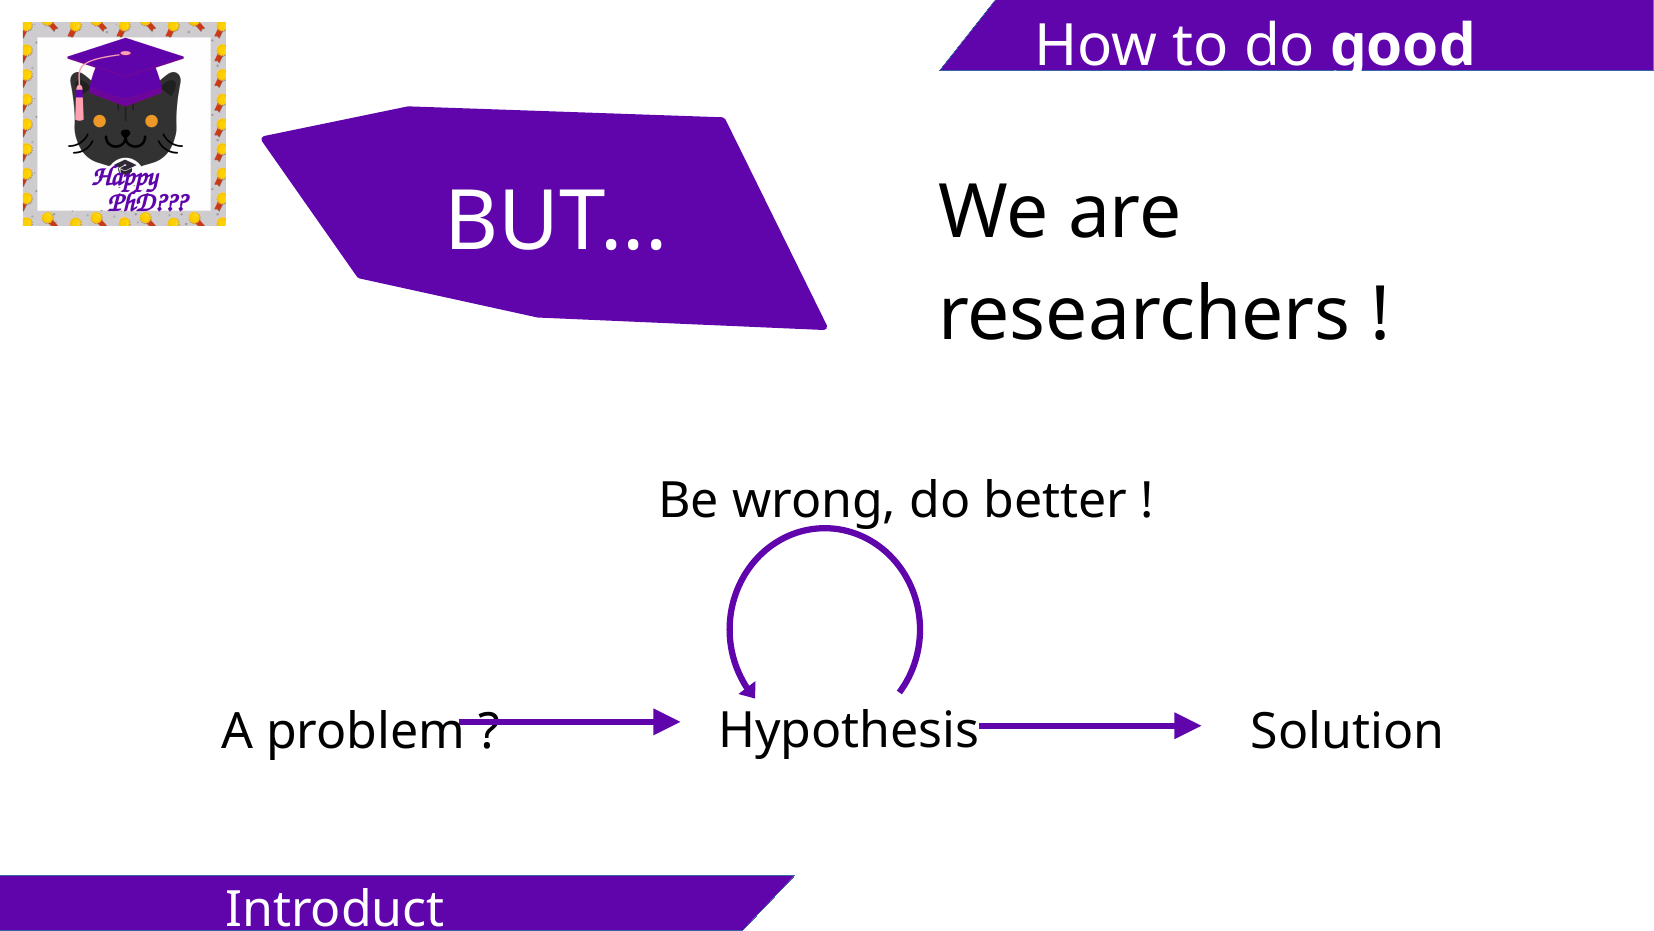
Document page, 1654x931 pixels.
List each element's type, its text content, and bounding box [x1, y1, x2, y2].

text_box Hypothesis [703, 686, 937, 758]
text_box BUT... [452, 153, 661, 262]
text_box Introduction5 [210, 865, 473, 931]
text_box Be wrong, do better ! [643, 456, 1062, 528]
text_box [264, 109, 824, 327]
text_box Solution [1235, 687, 1422, 759]
text_box [0, 875, 210, 931]
text_box A problem ? [206, 687, 453, 759]
text_box We are researchers ! [923, 150, 1511, 250]
text_box [473, 875, 795, 931]
picture [22, 22, 226, 226]
